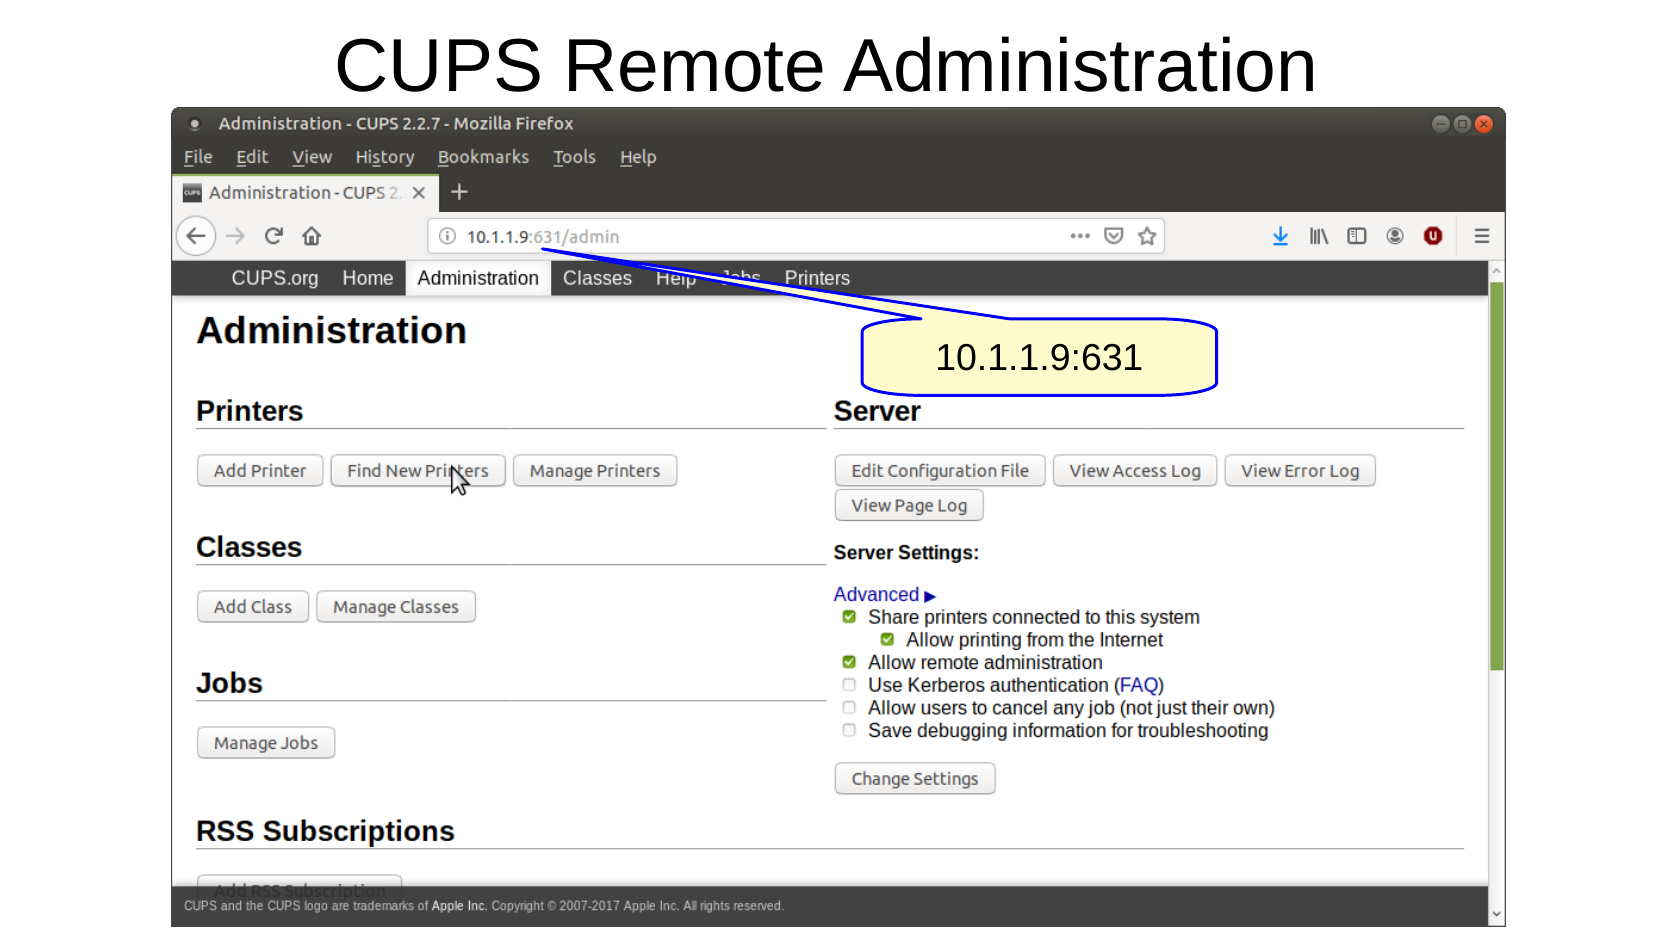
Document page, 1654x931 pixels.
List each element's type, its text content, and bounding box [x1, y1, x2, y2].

text_box 10.1.1.9:631 [542, 248, 1217, 396]
picture [171, 107, 1506, 927]
title CUPS Remote Administration [82, 23, 1571, 108]
